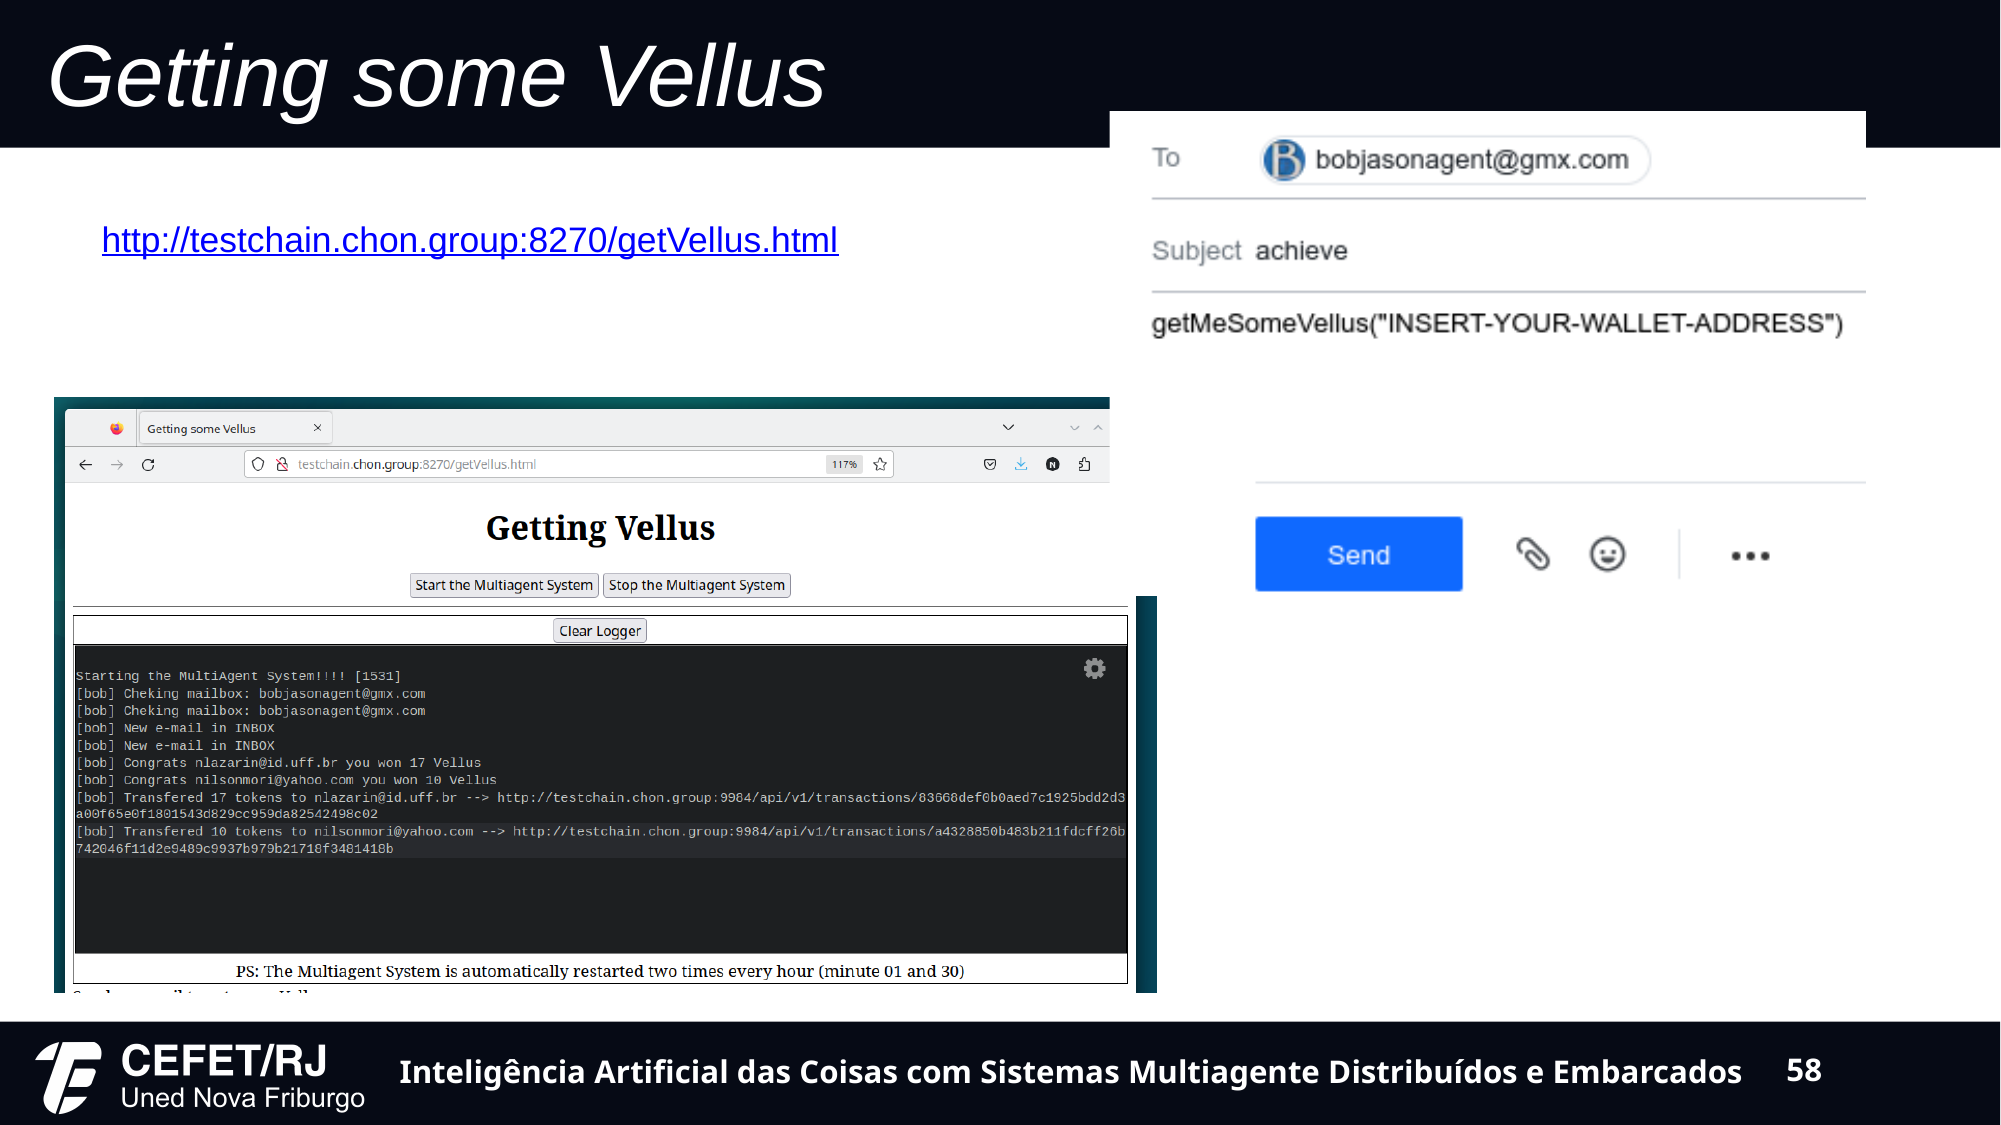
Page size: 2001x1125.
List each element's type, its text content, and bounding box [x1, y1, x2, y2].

text_box Getting some Vellus [32, 23, 2000, 237]
text_box http://testchain.chon.group:8270/getVellus.html [86, 201, 1109, 275]
picture [54, 111, 1866, 993]
picture [0, 1001, 398, 1125]
